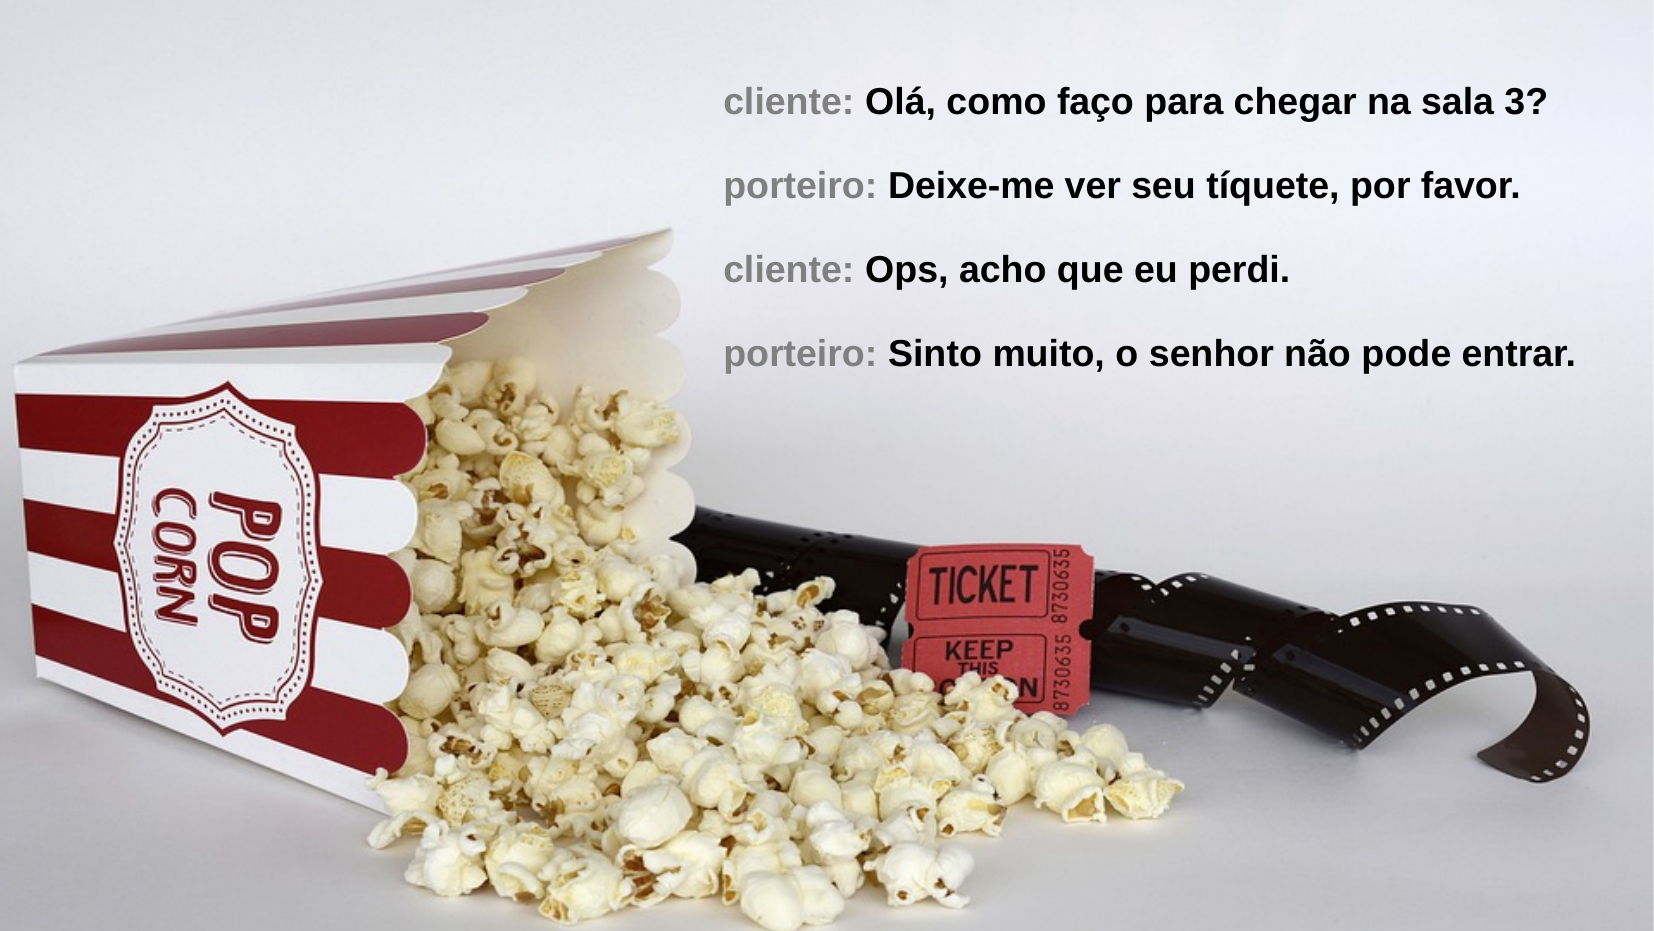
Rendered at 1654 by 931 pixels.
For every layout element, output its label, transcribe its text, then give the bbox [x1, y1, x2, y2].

text_box cliente: Olá, como faço para chegar na sala 3? porteiro: Deixe-me ver seu tíquete, por favor. cliente: Ops, acho que eu perdi. porteiro: Sinto muito, o senhor não pode entrar. [708, 73, 1607, 473]
picture [0, 0, 1654, 931]
